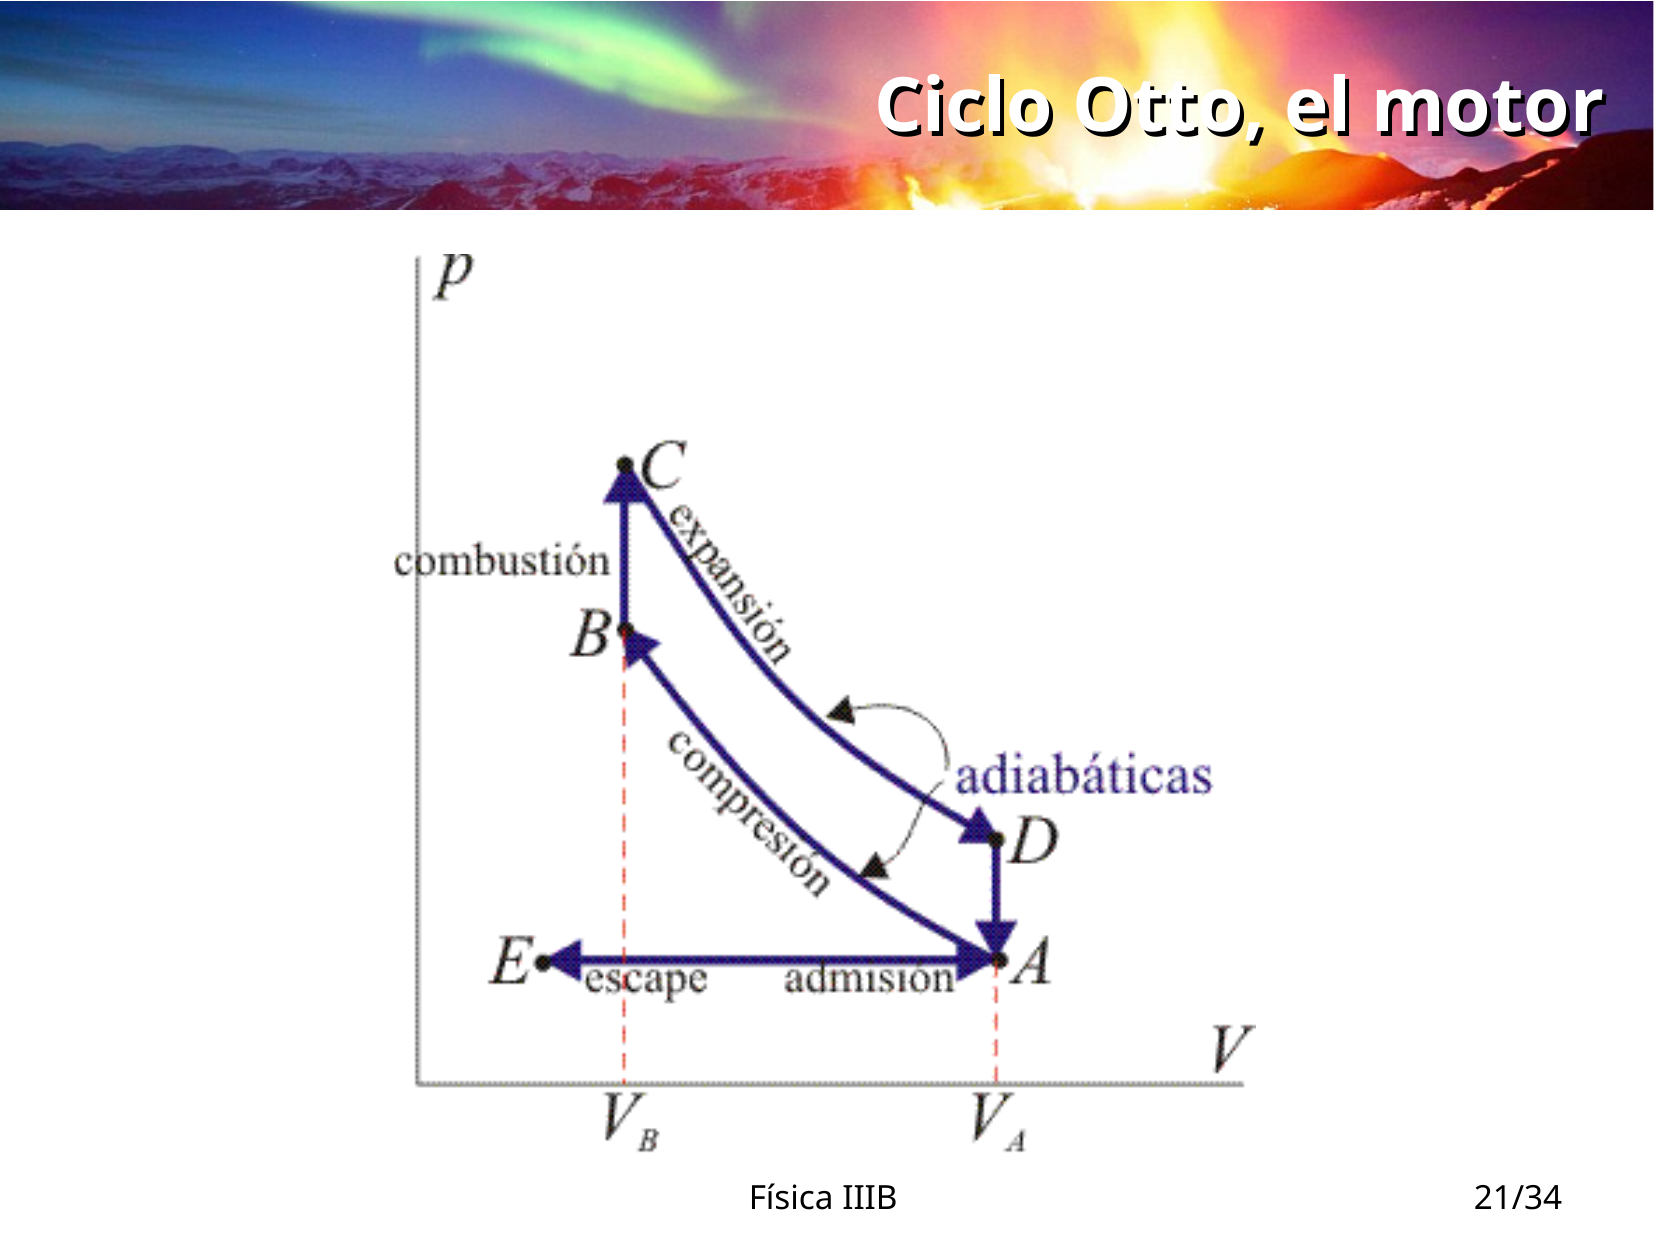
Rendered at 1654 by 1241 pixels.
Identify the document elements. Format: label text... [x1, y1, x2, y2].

title Ciclo Otto, el motor [45, 15, 1606, 191]
picture [394, 254, 1256, 1156]
picture [0, 1, 1654, 210]
